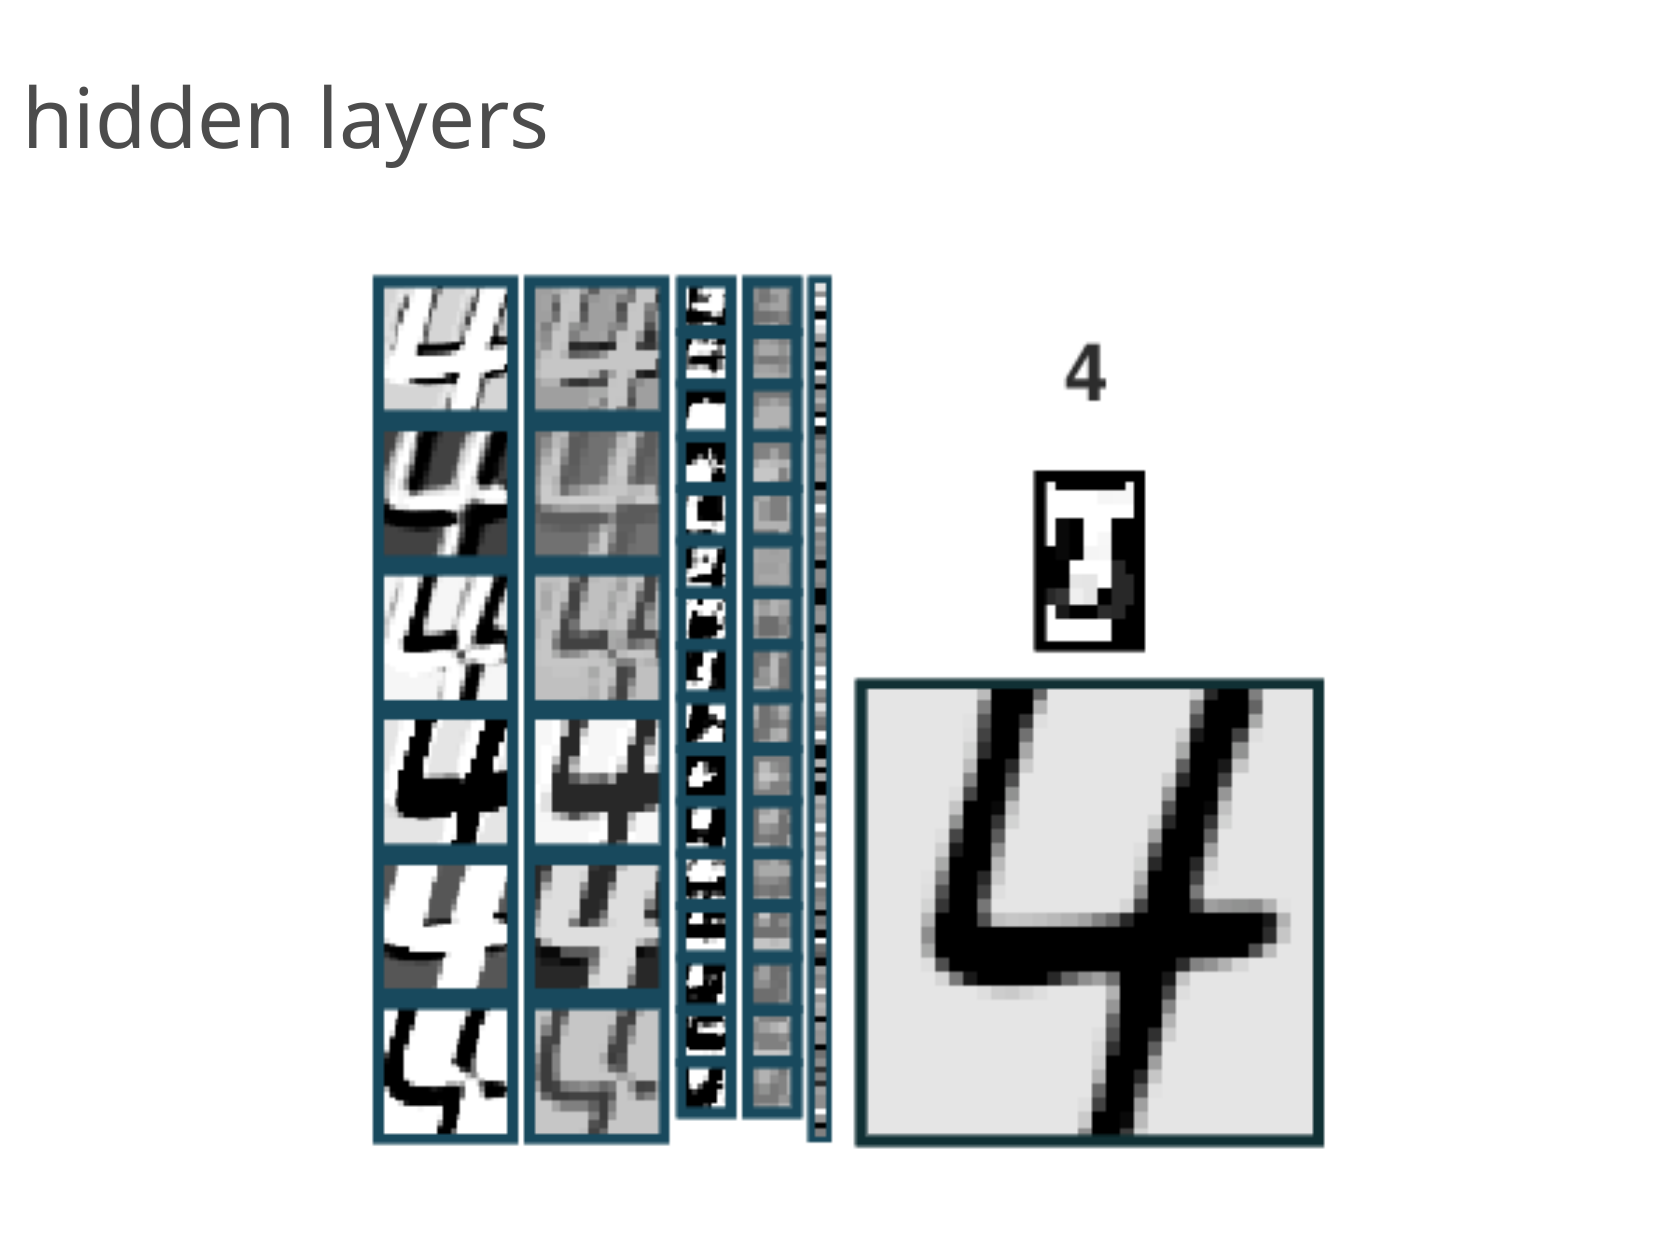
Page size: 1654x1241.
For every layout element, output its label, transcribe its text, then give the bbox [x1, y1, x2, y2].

picture [287, 228, 1367, 1174]
title hidden layers [22, 19, 1654, 213]
